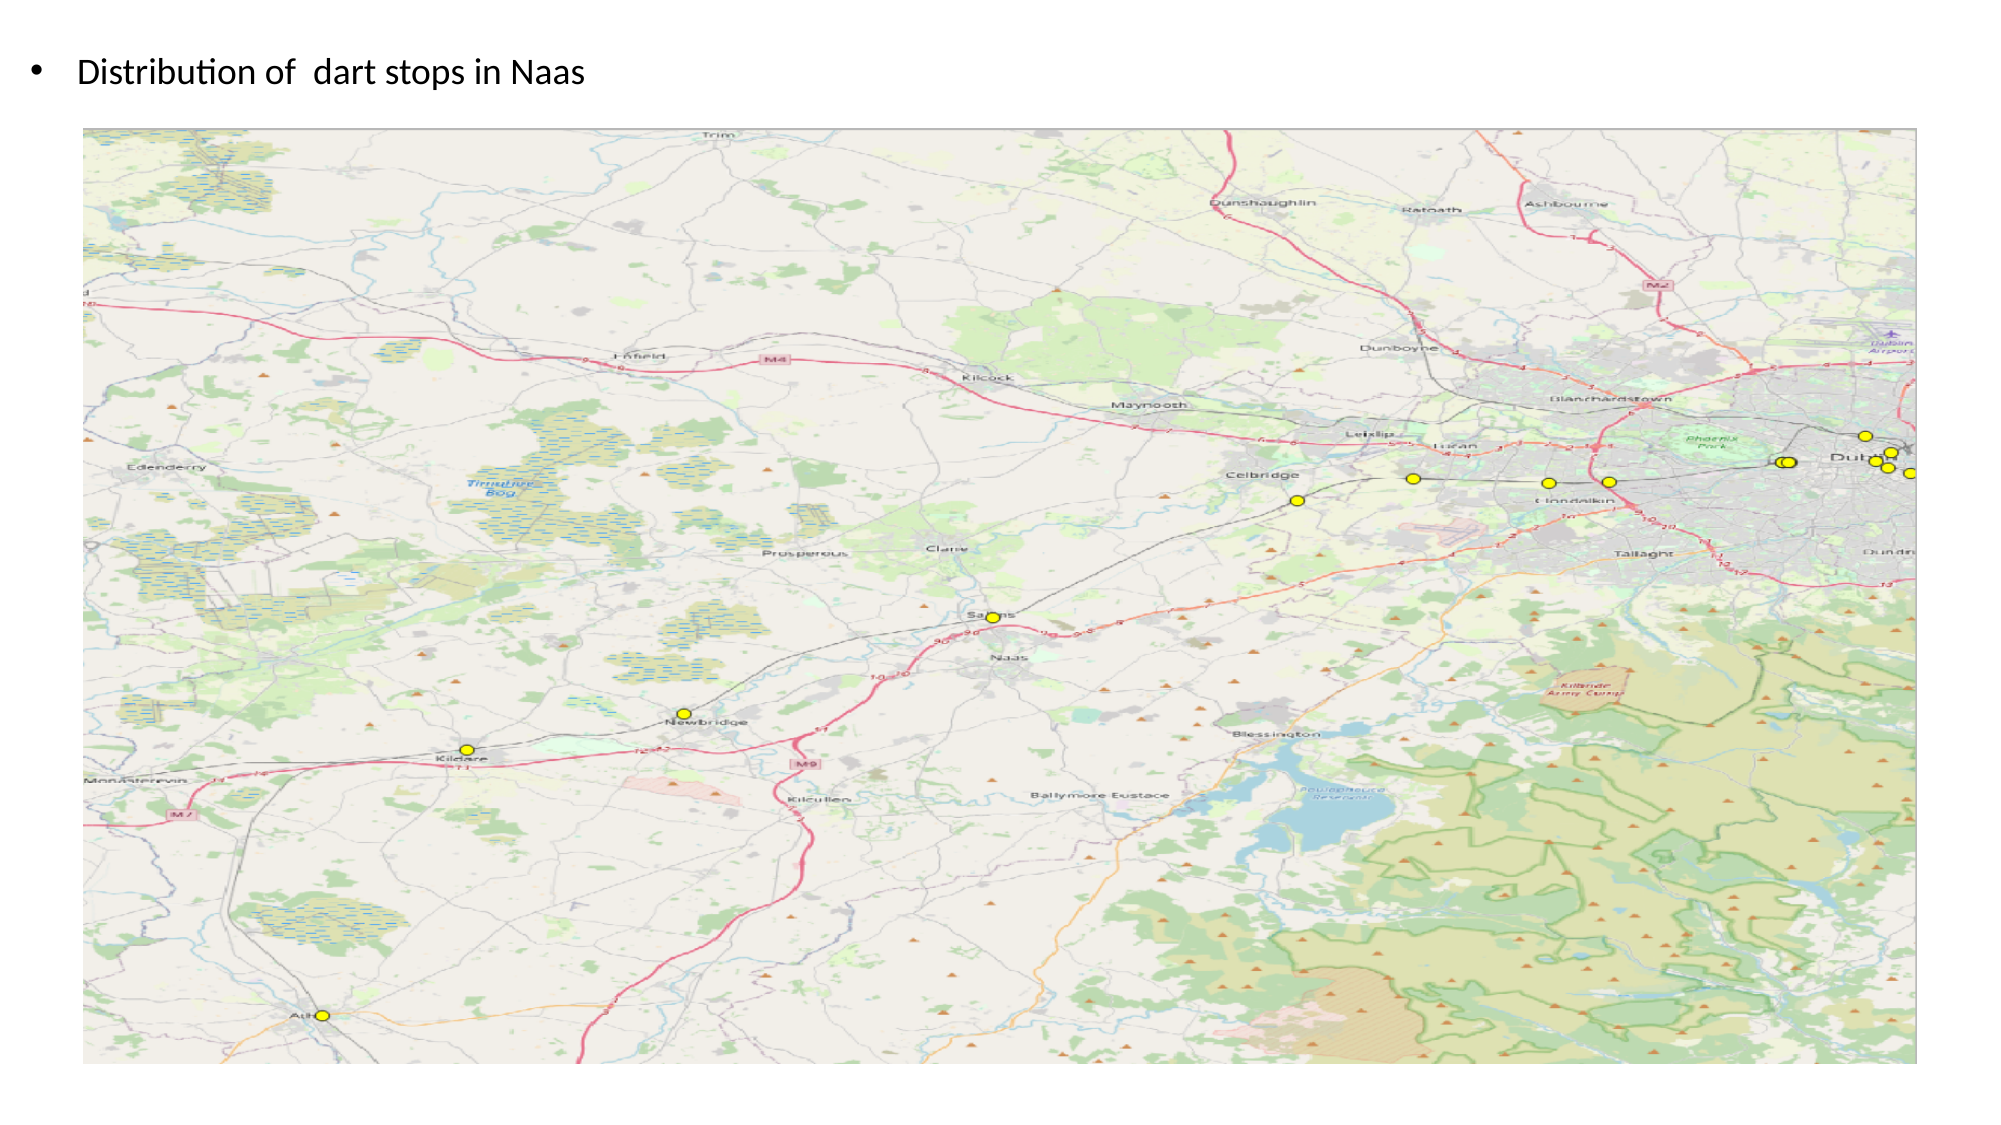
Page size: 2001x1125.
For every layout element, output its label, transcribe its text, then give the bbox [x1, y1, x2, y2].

picture [83, 128, 1965, 1090]
text_box Distribution of dart stops in Naas [15, 39, 1932, 101]
